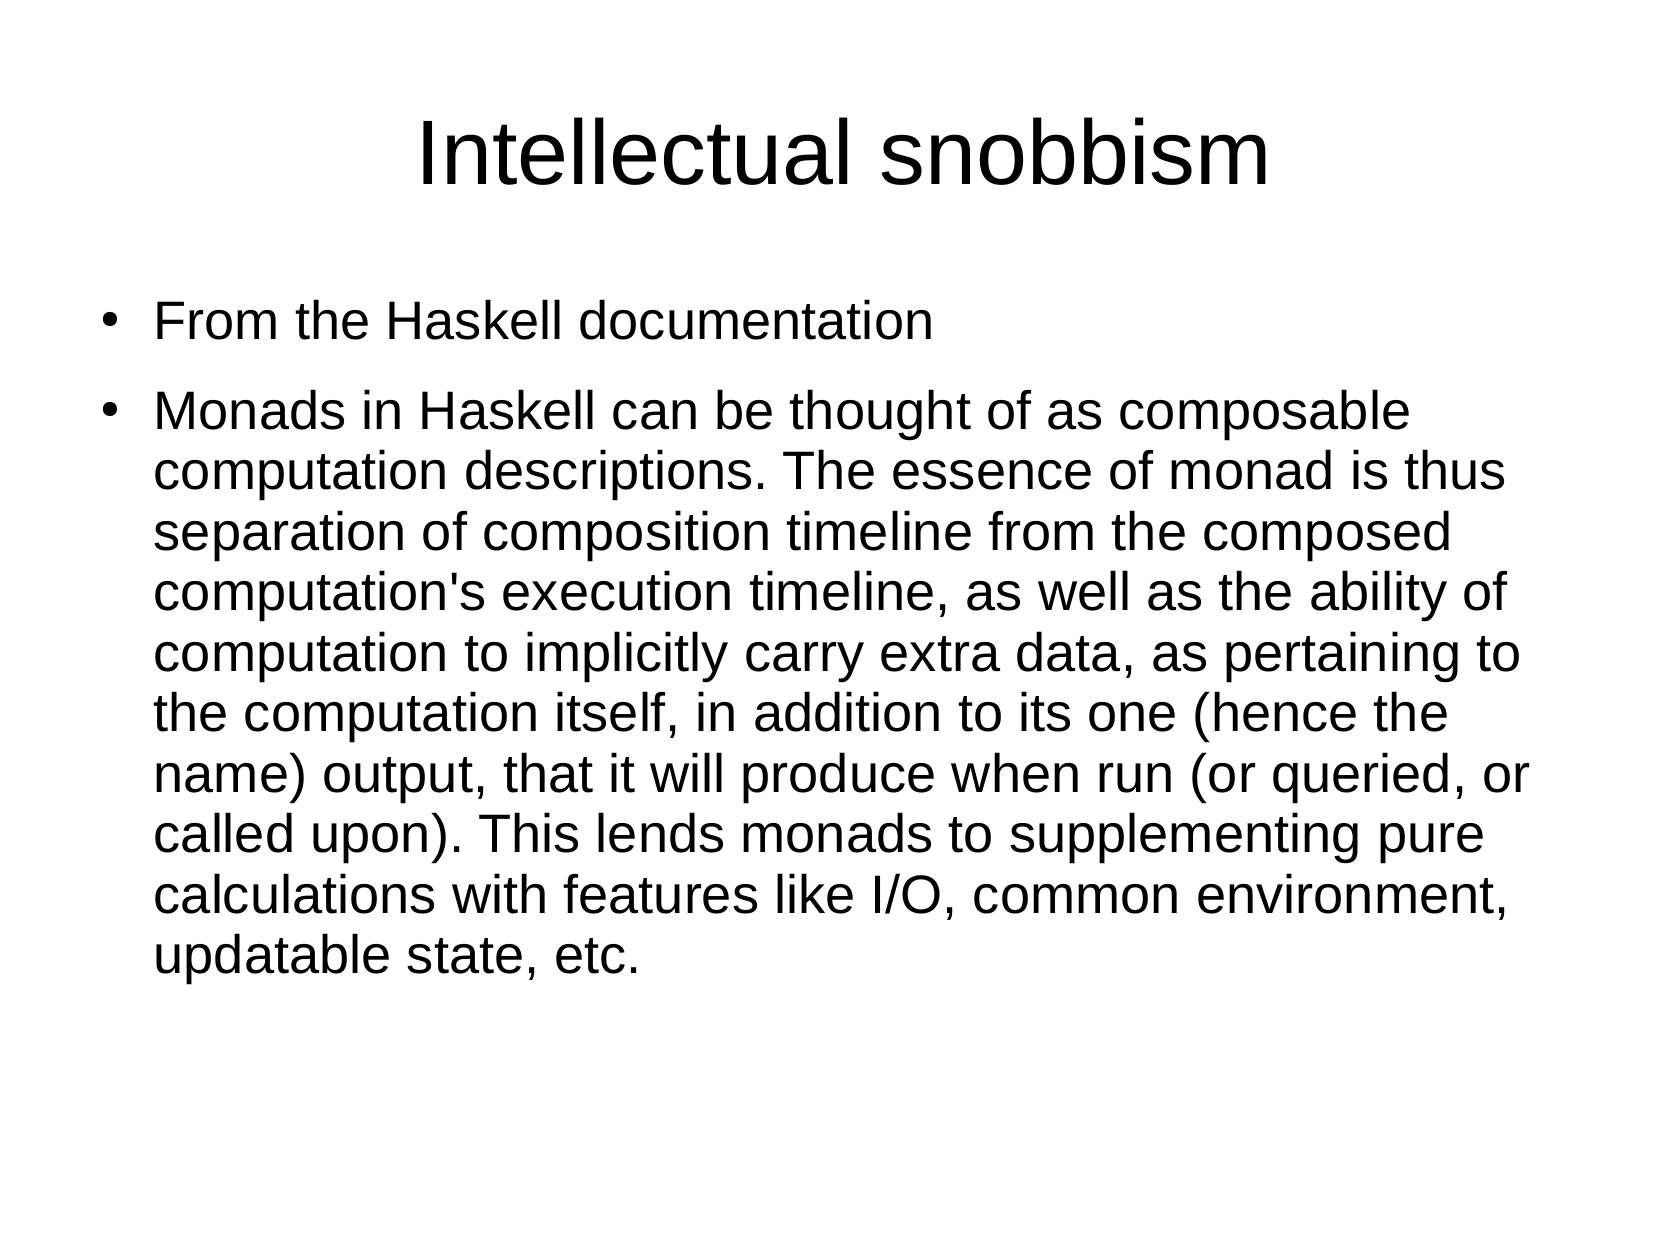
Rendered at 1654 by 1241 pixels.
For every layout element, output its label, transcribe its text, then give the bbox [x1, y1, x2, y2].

title Intellectual snobbism [82, 0, 1571, 290]
list From the Haskell documentation Monads in Haskell can be thought of as composable computation descriptions. The essence of monad is thus separation of composition timeline from the composed computation's execution timeline, as well as the ability of computation to implicitly carry extra data, as pertaining to the computation itself, in addition to its one (hence the name) output, that it will produce when run (or queried, or called upon). This lends monads to supplementing pure calculations with features like I/O, common environment, updatable state, etc. [82, 290, 1571, 1109]
